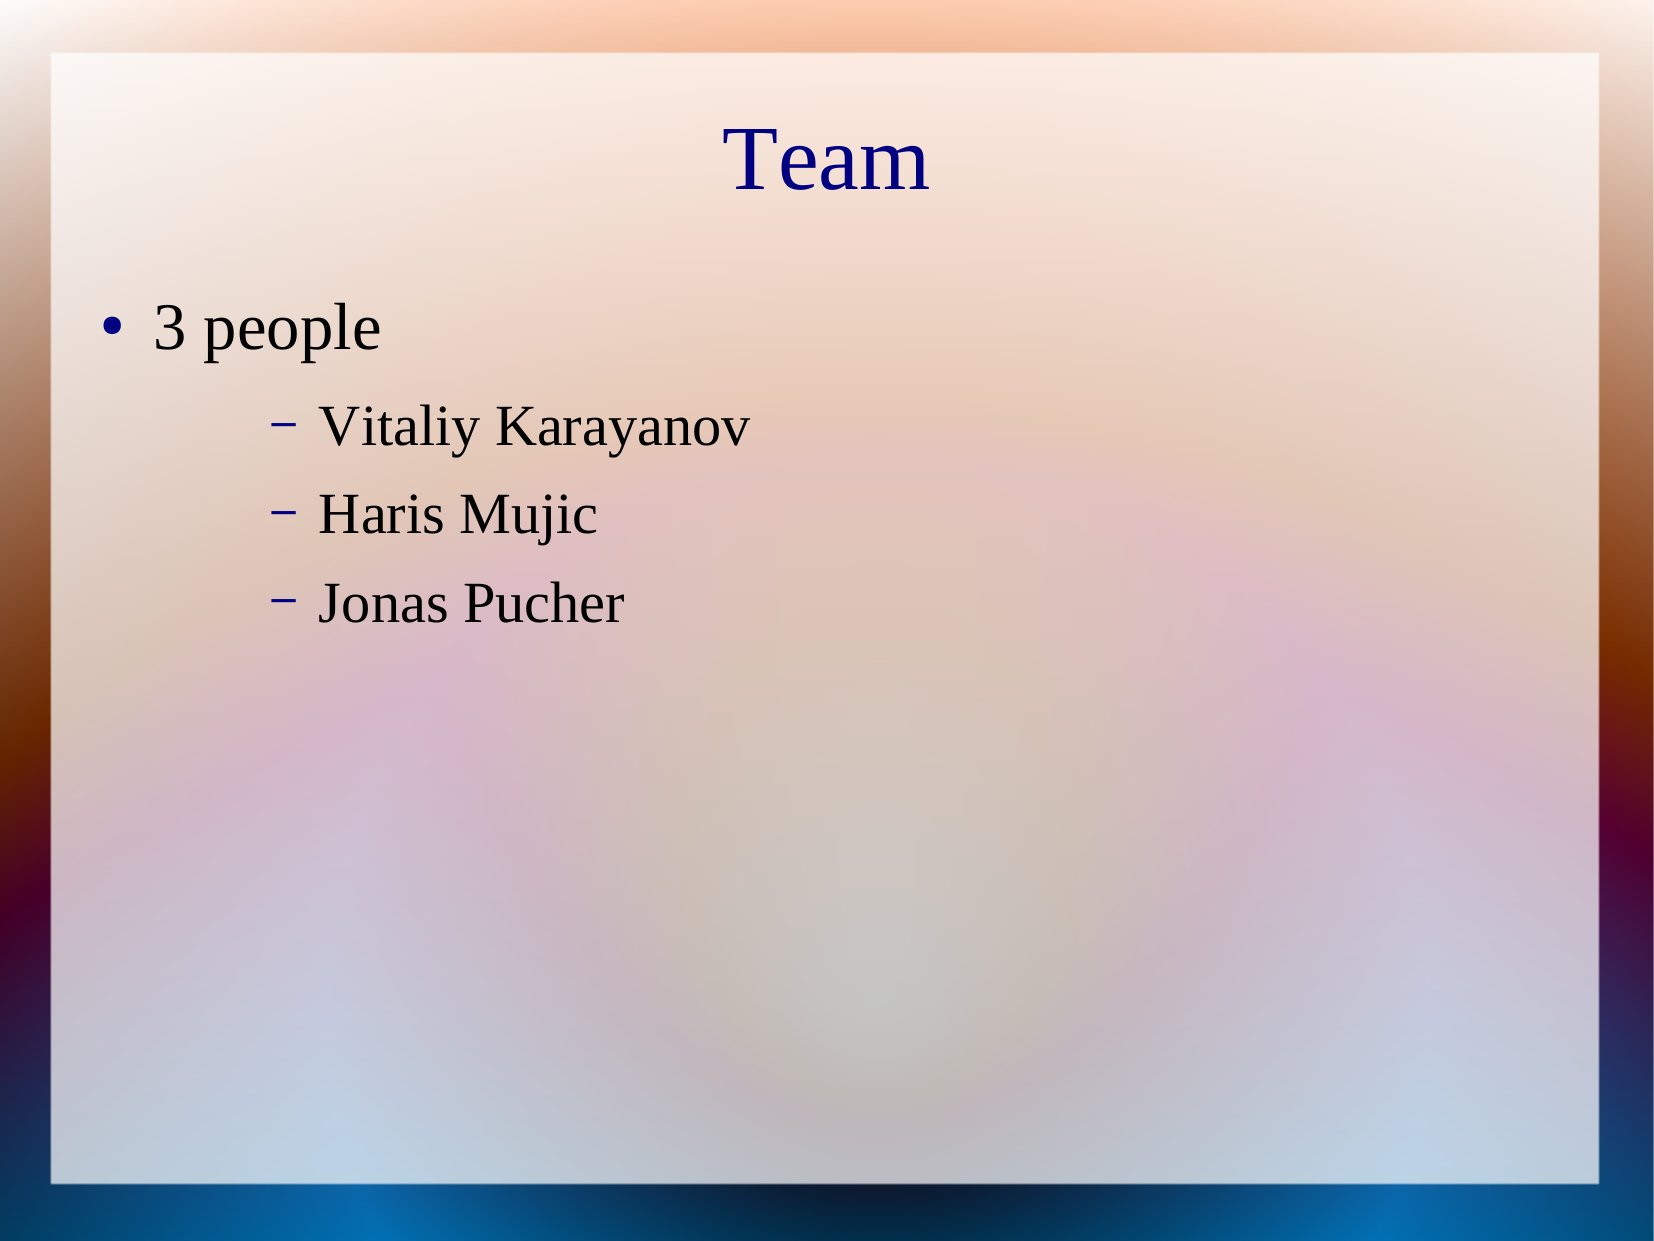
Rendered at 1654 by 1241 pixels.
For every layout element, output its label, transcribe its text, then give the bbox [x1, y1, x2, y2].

picture [0, 0, 1654, 1241]
title Team [82, 55, 1571, 263]
list 3 people Vitaliy Karayanov Haris Mujic Jonas Pucher [82, 290, 1571, 1034]
